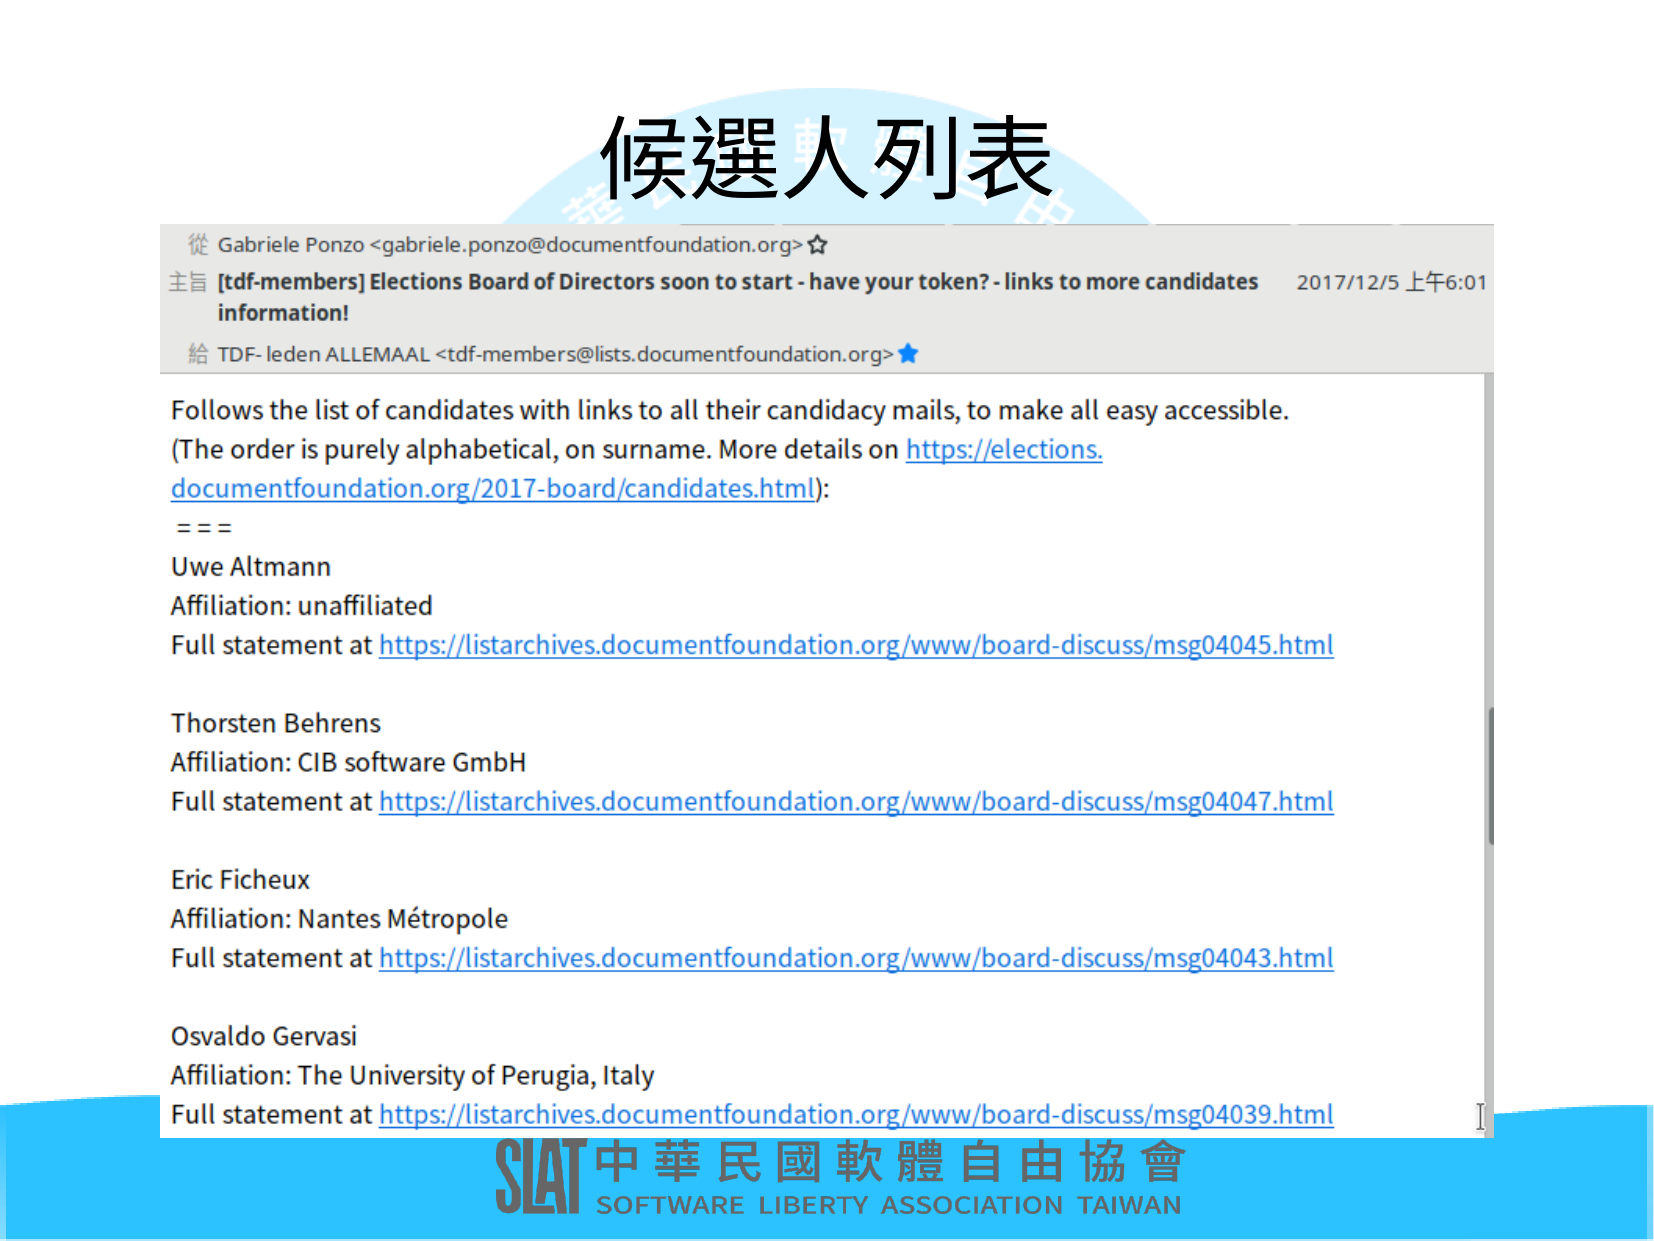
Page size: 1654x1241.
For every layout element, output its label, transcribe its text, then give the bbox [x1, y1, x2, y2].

title 候選人列表 [82, 49, 1571, 257]
picture [0, 224, 1654, 1241]
